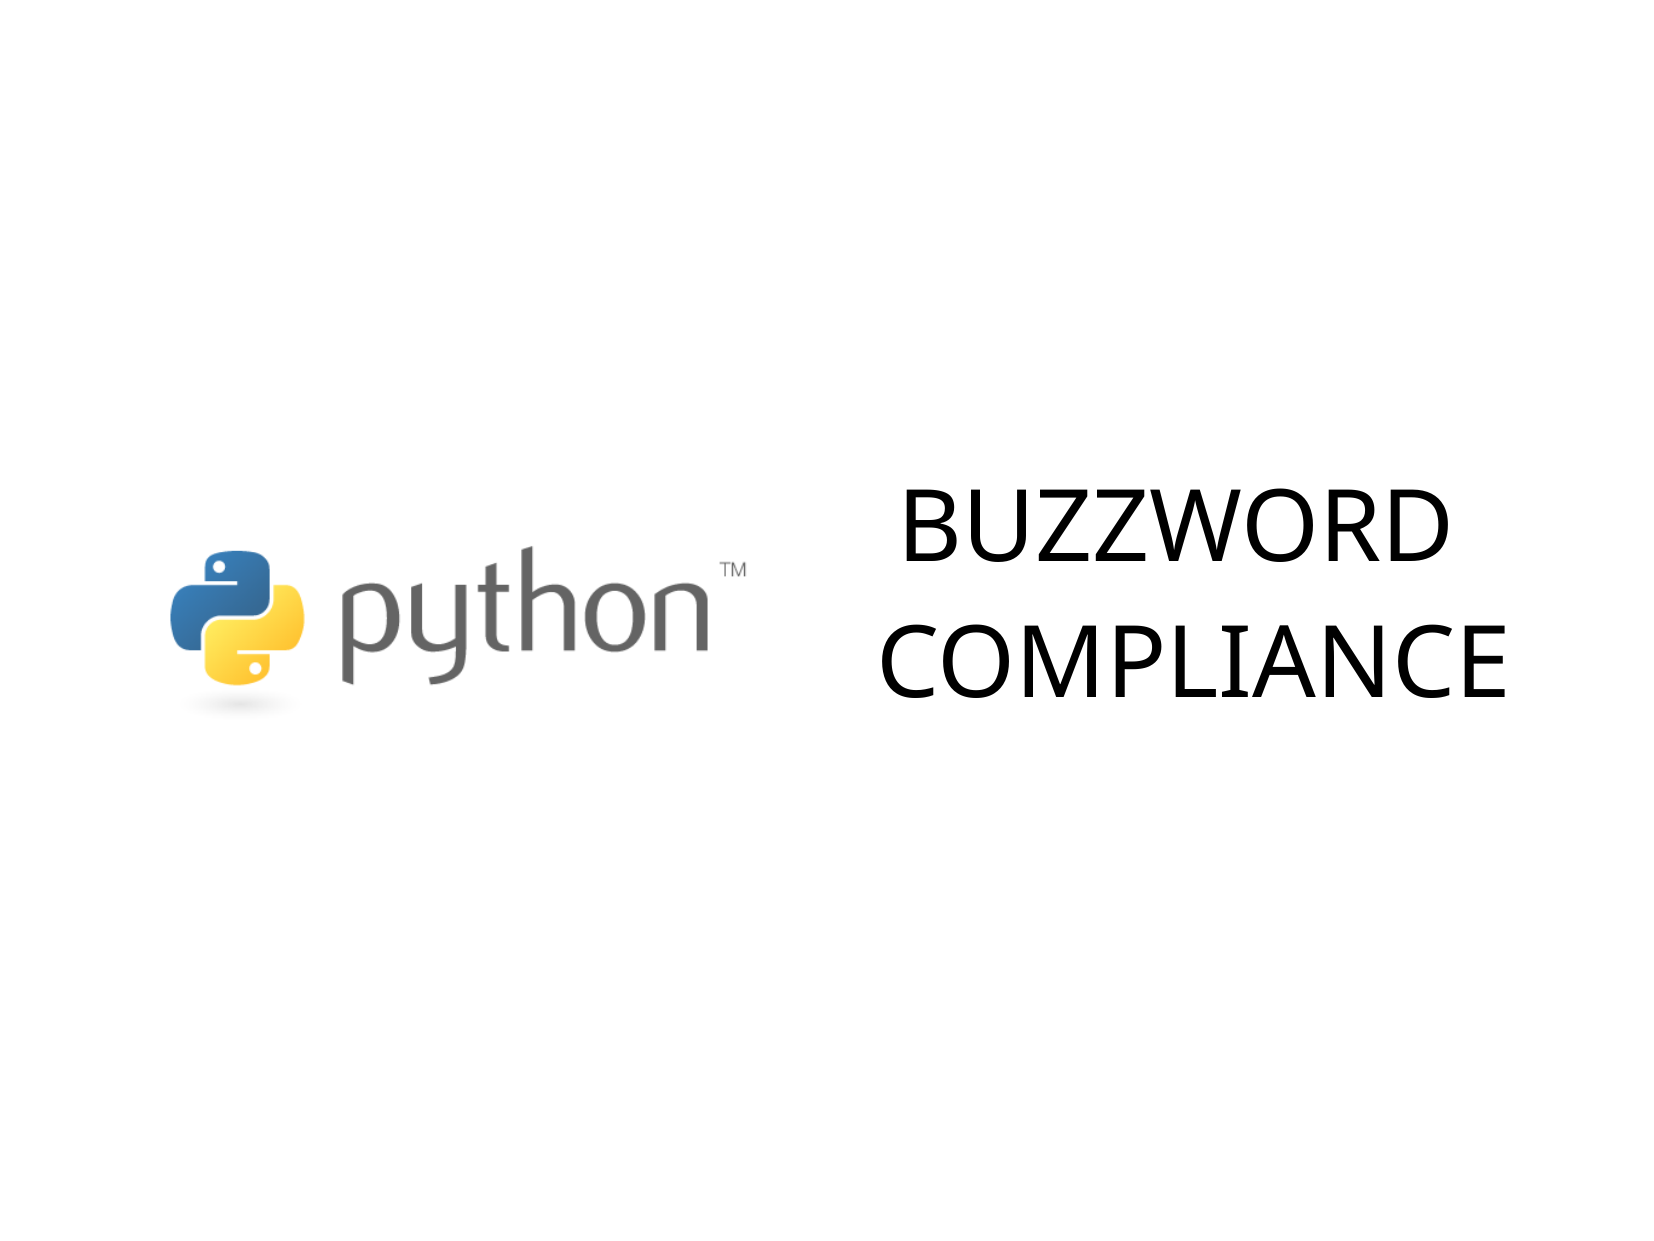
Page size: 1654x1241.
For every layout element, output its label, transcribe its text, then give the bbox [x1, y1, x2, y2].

picture [75, 511, 802, 757]
title BUZZWORD COMPLIANCE [746, 464, 1571, 718]
